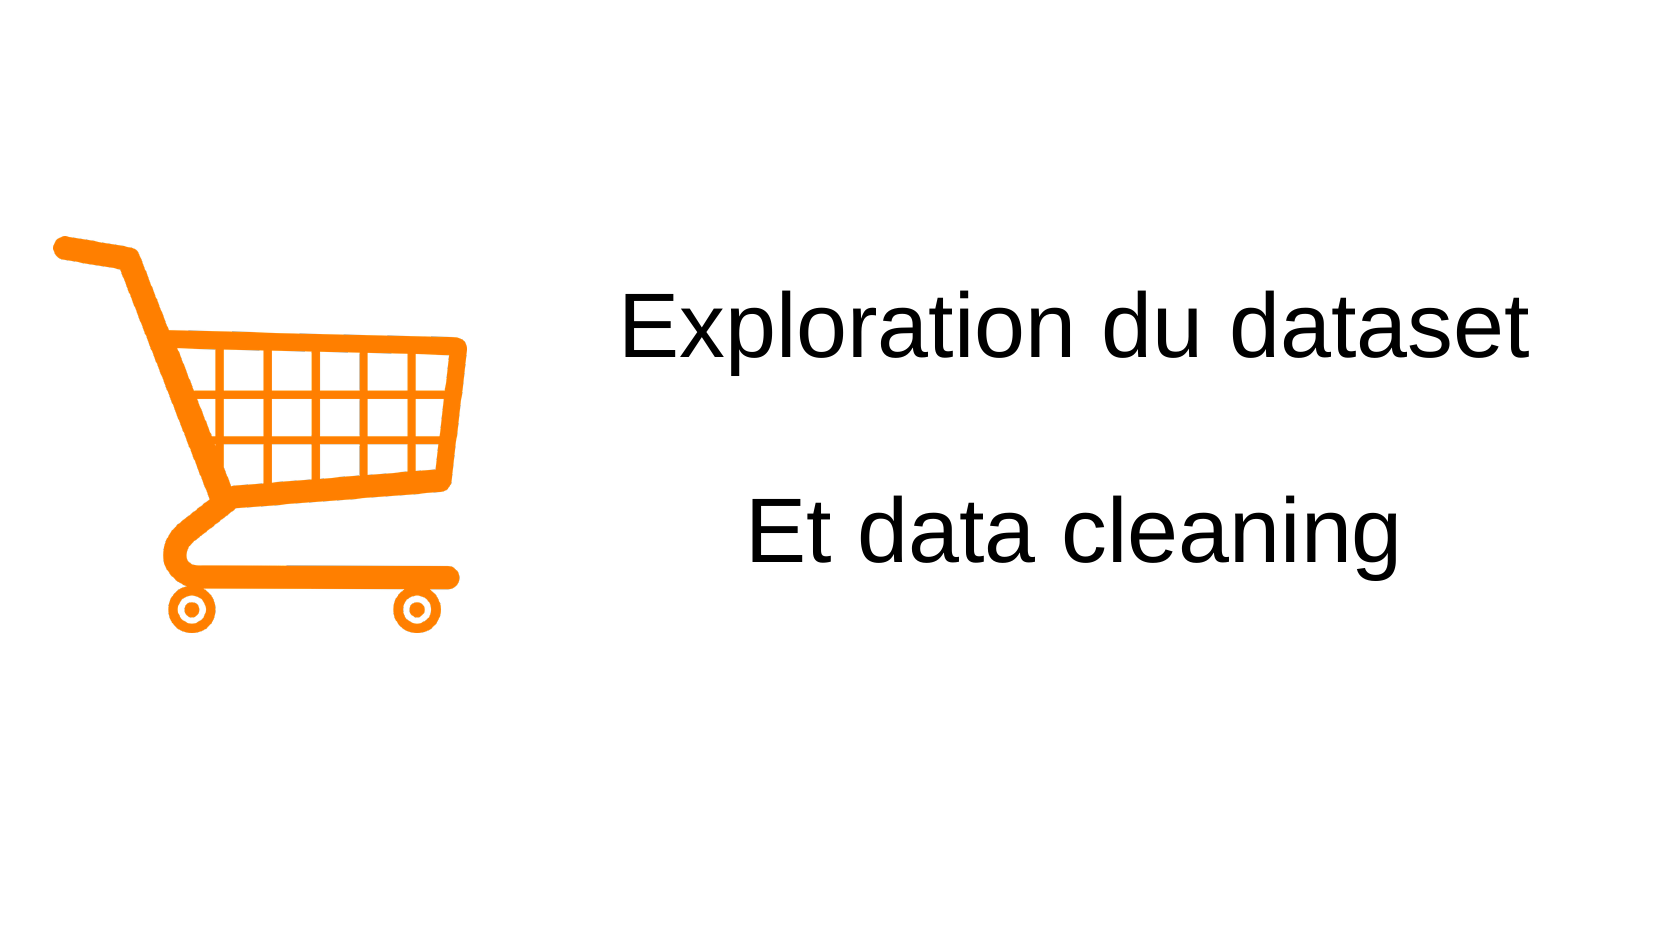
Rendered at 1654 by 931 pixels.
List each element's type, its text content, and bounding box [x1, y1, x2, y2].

picture [53, 236, 467, 633]
title Exploration du dataset Et data cleaning [614, 172, 1536, 686]
